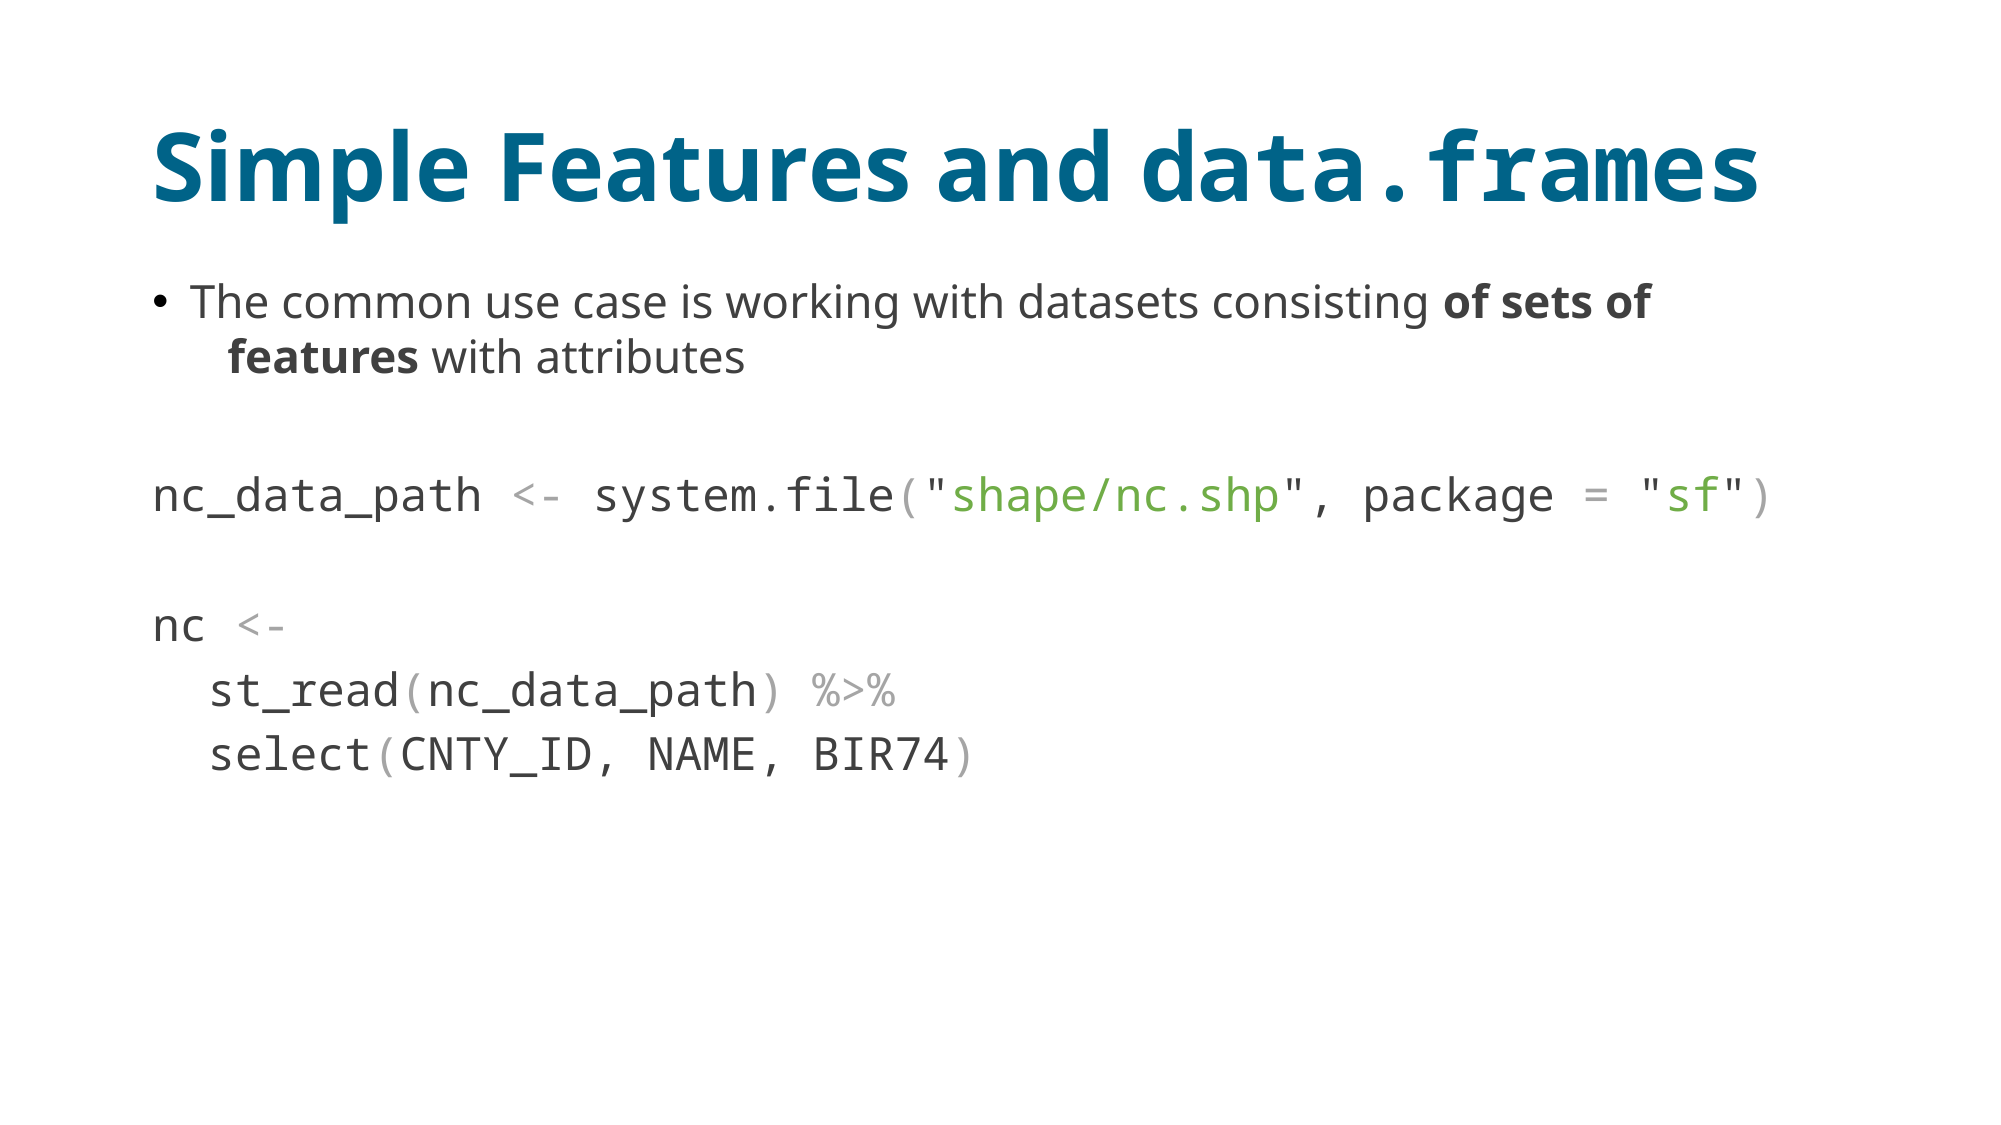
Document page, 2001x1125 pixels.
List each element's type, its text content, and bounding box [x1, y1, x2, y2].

list The common use case is working with datasets consisting of sets of features with attributes [137, 265, 1863, 445]
text_box nc_data_path <- system.file("shape/nc.shp", package = "sf") nc <- st_read(nc_data_path) %>% select(CNTY_ID, NAME, BIR74) [137, 468, 1863, 987]
title Simple Features and data.frames [137, 50, 1892, 278]
